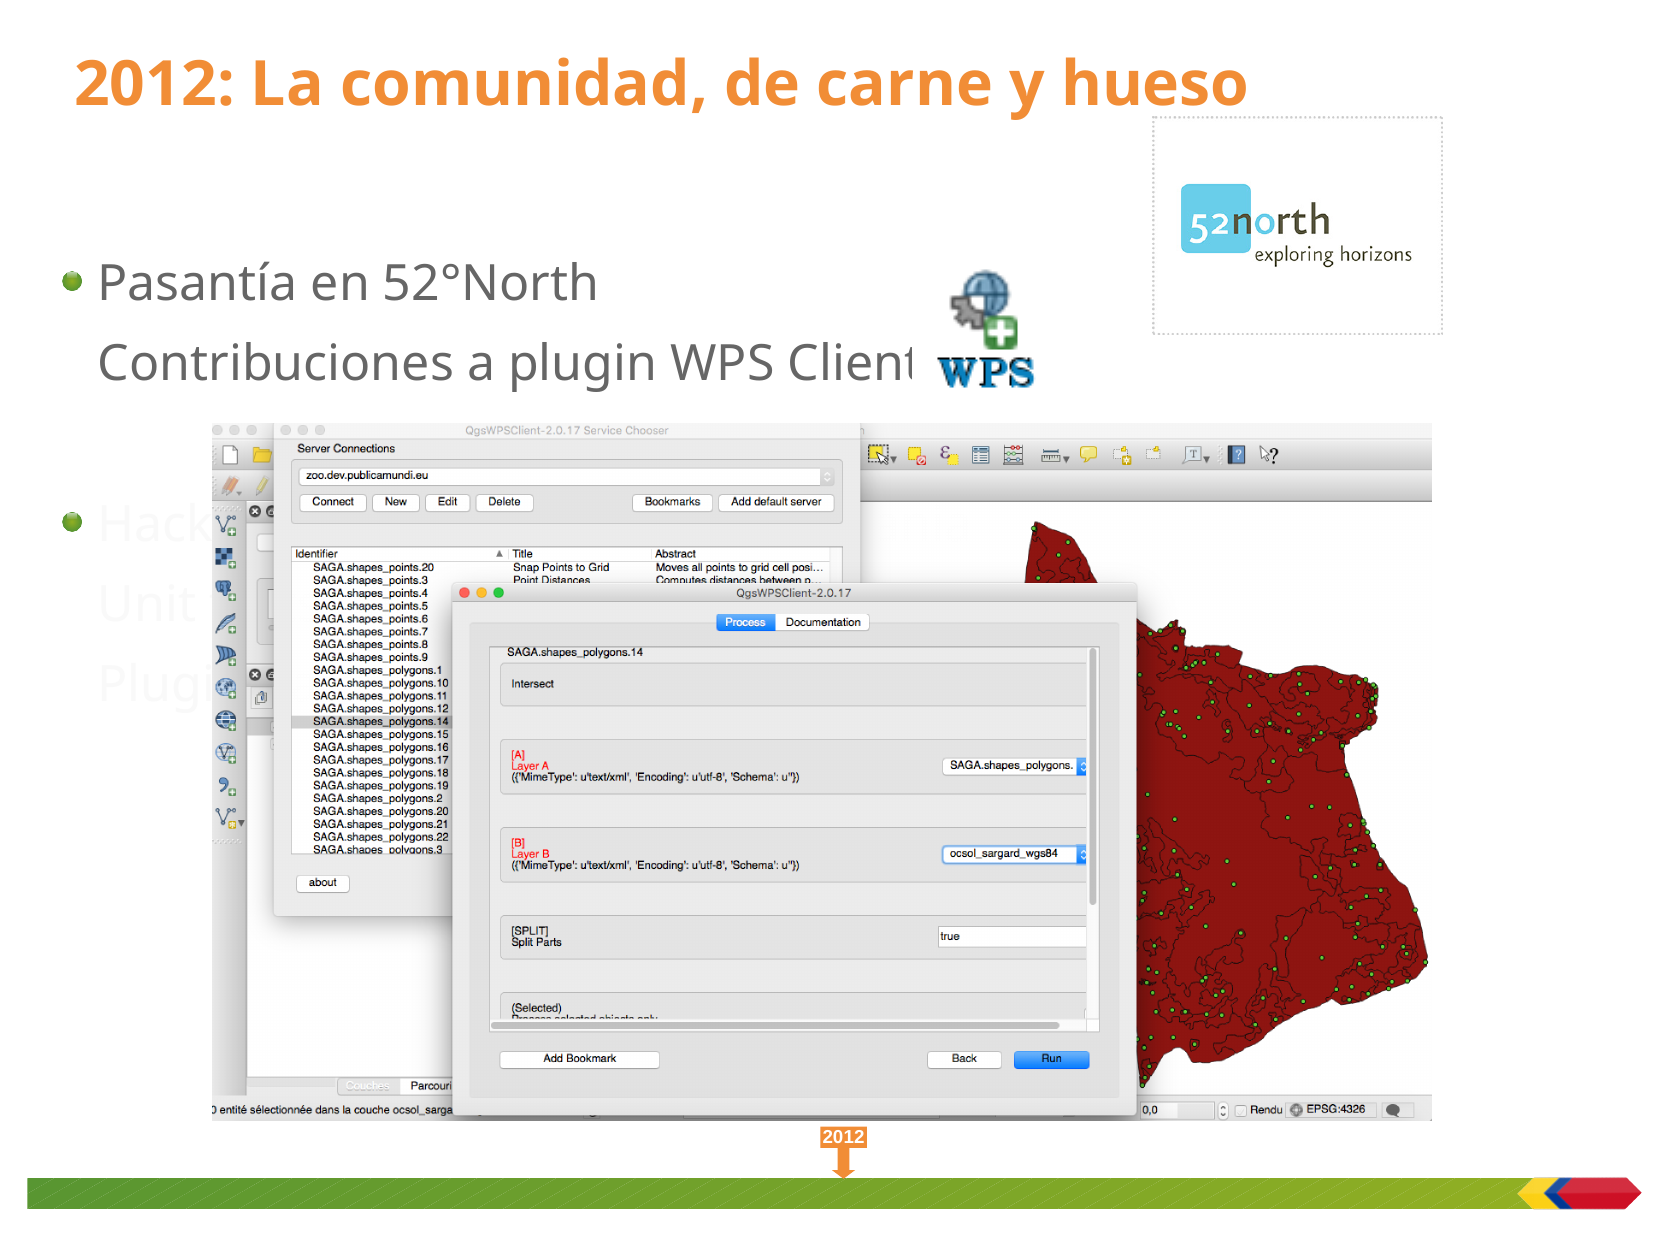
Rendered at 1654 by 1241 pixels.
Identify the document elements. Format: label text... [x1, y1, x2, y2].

picture [212, 423, 1432, 1121]
picture [1517, 1131, 1642, 1241]
picture [912, 260, 1056, 404]
picture [1152, 116, 1443, 335]
text_box 2012 [820, 1126, 867, 1179]
text_box [27, 1178, 1532, 1209]
text_box Pasantía en 52°North Contribuciones a plugin WPS Client Hackfest de QGIS en Essen, Alemania Unit tests para QGIS Plugin para sincronizar QGIS con un directorio [46, 159, 1605, 1118]
title 2012: La comunidad, de carne y hueso [74, 45, 1599, 118]
